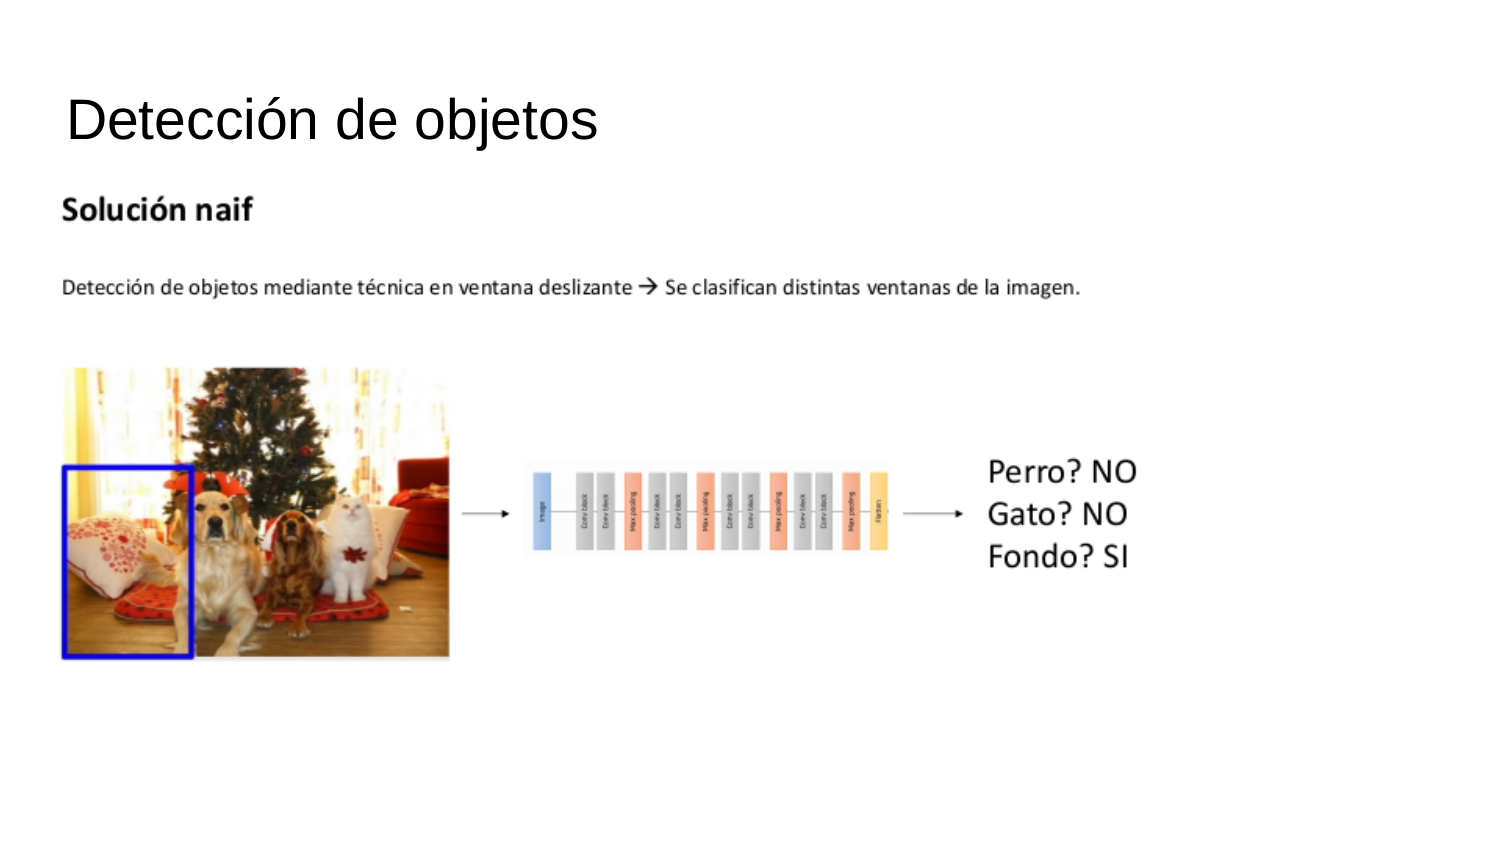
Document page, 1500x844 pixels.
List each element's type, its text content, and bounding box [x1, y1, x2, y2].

picture [51, 188, 1144, 668]
title Detección de objetos [51, 72, 1449, 167]
